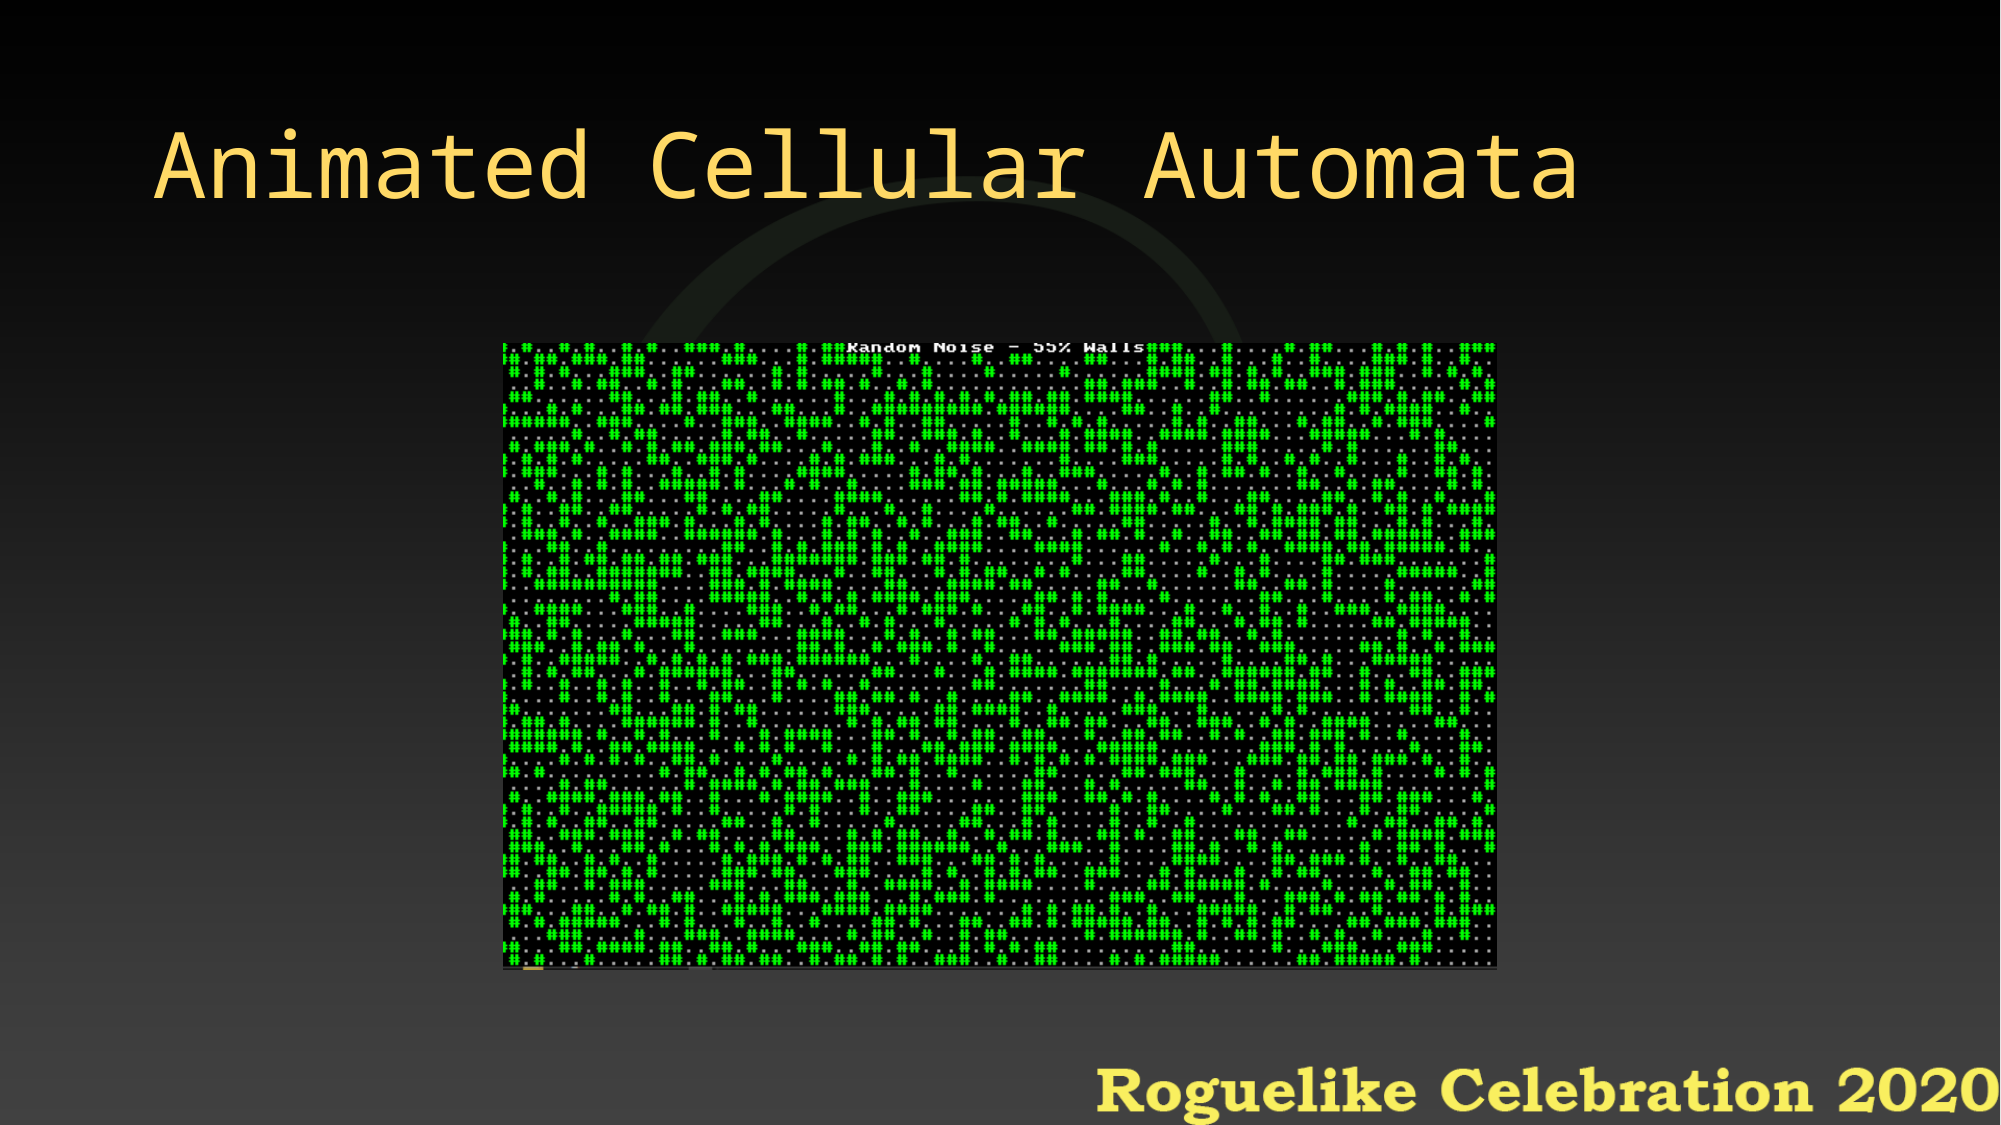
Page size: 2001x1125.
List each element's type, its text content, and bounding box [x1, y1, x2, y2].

picture [0, 0, 2001, 1125]
title Animated Cellular Automata [137, 59, 1863, 278]
